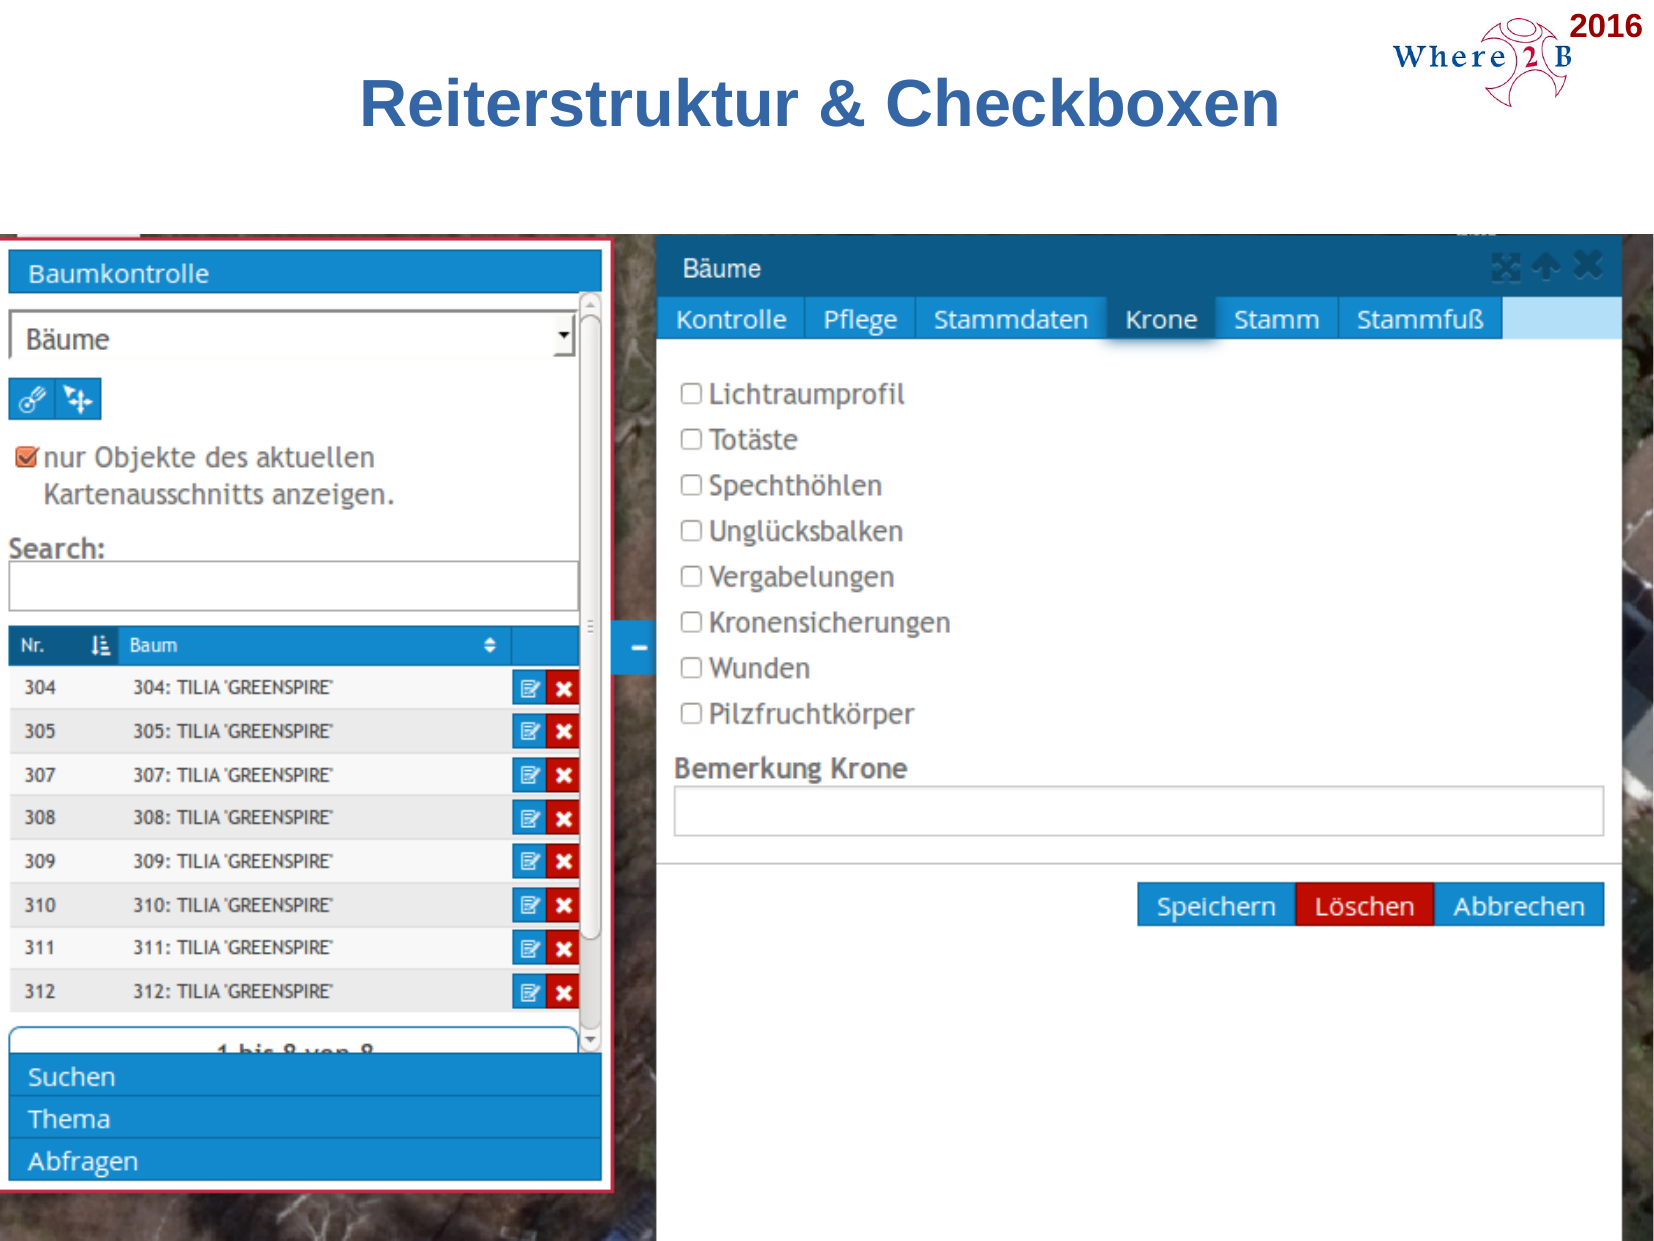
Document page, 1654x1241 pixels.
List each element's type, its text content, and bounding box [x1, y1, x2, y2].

picture [1393, 18, 1571, 107]
title Reiterstruktur & Checkboxen [76, 29, 1565, 178]
picture [0, 234, 1654, 1241]
